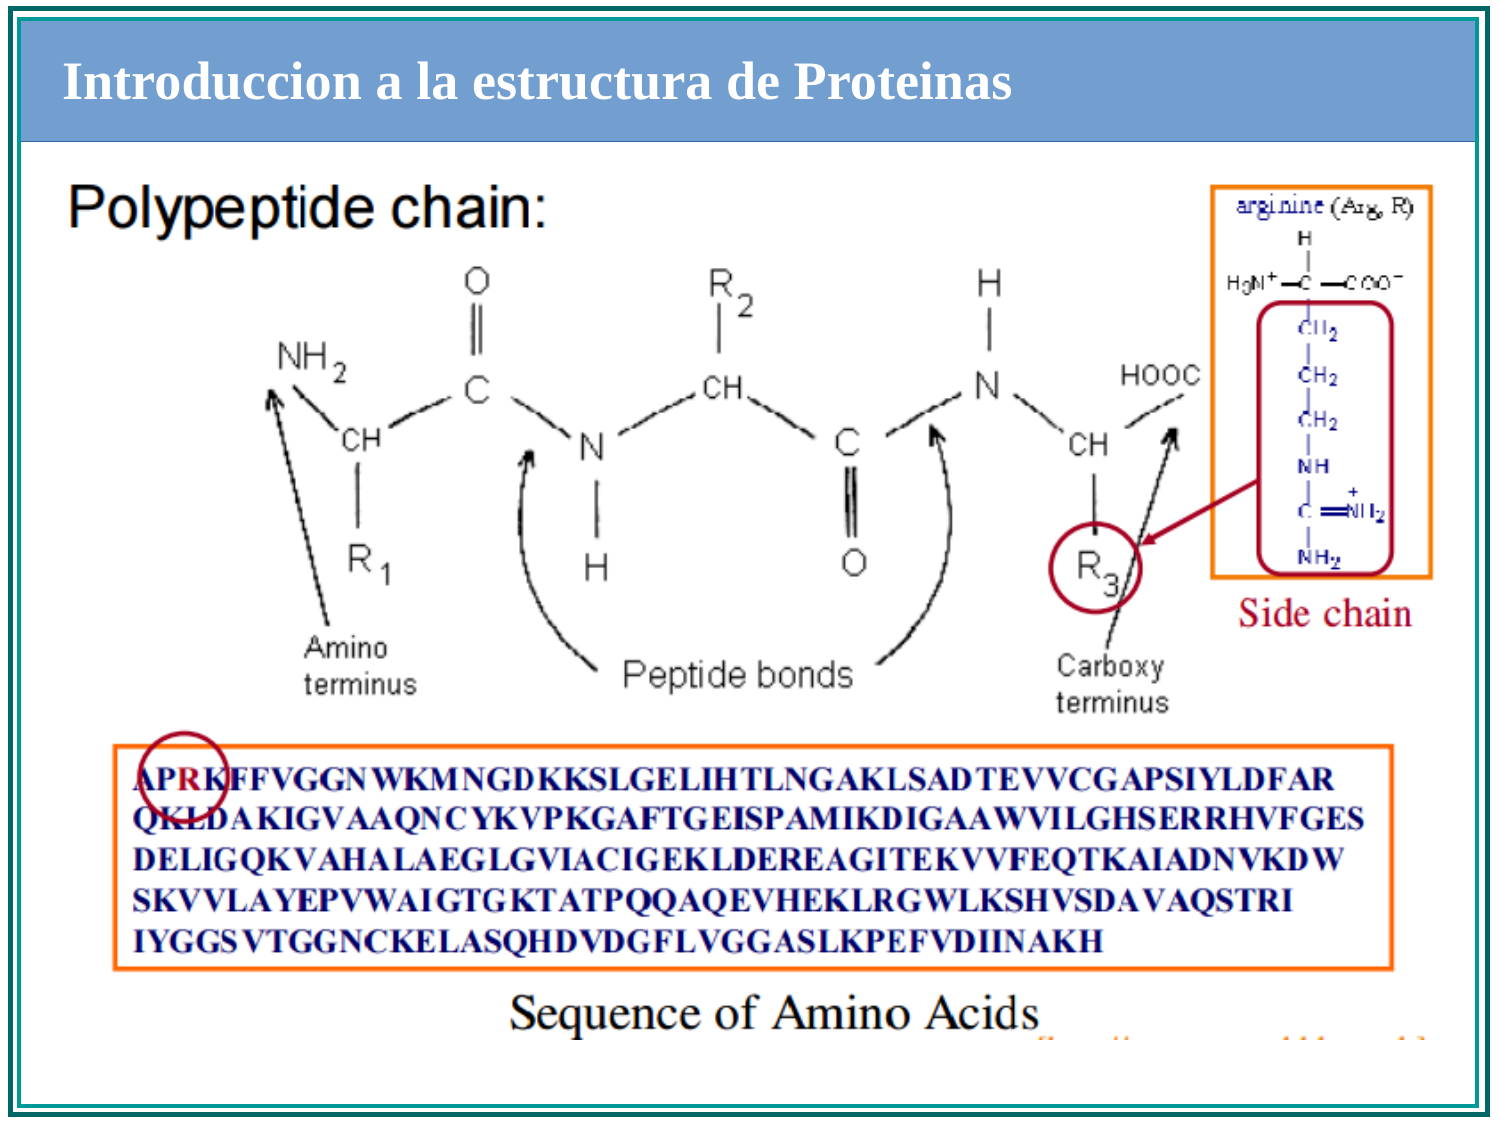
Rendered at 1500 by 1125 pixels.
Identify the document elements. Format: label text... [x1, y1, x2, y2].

picture [59, 169, 1442, 1040]
text_box [21, 21, 1475, 142]
text_box Introduccion a la estructura de Proteinas [47, 38, 1335, 142]
